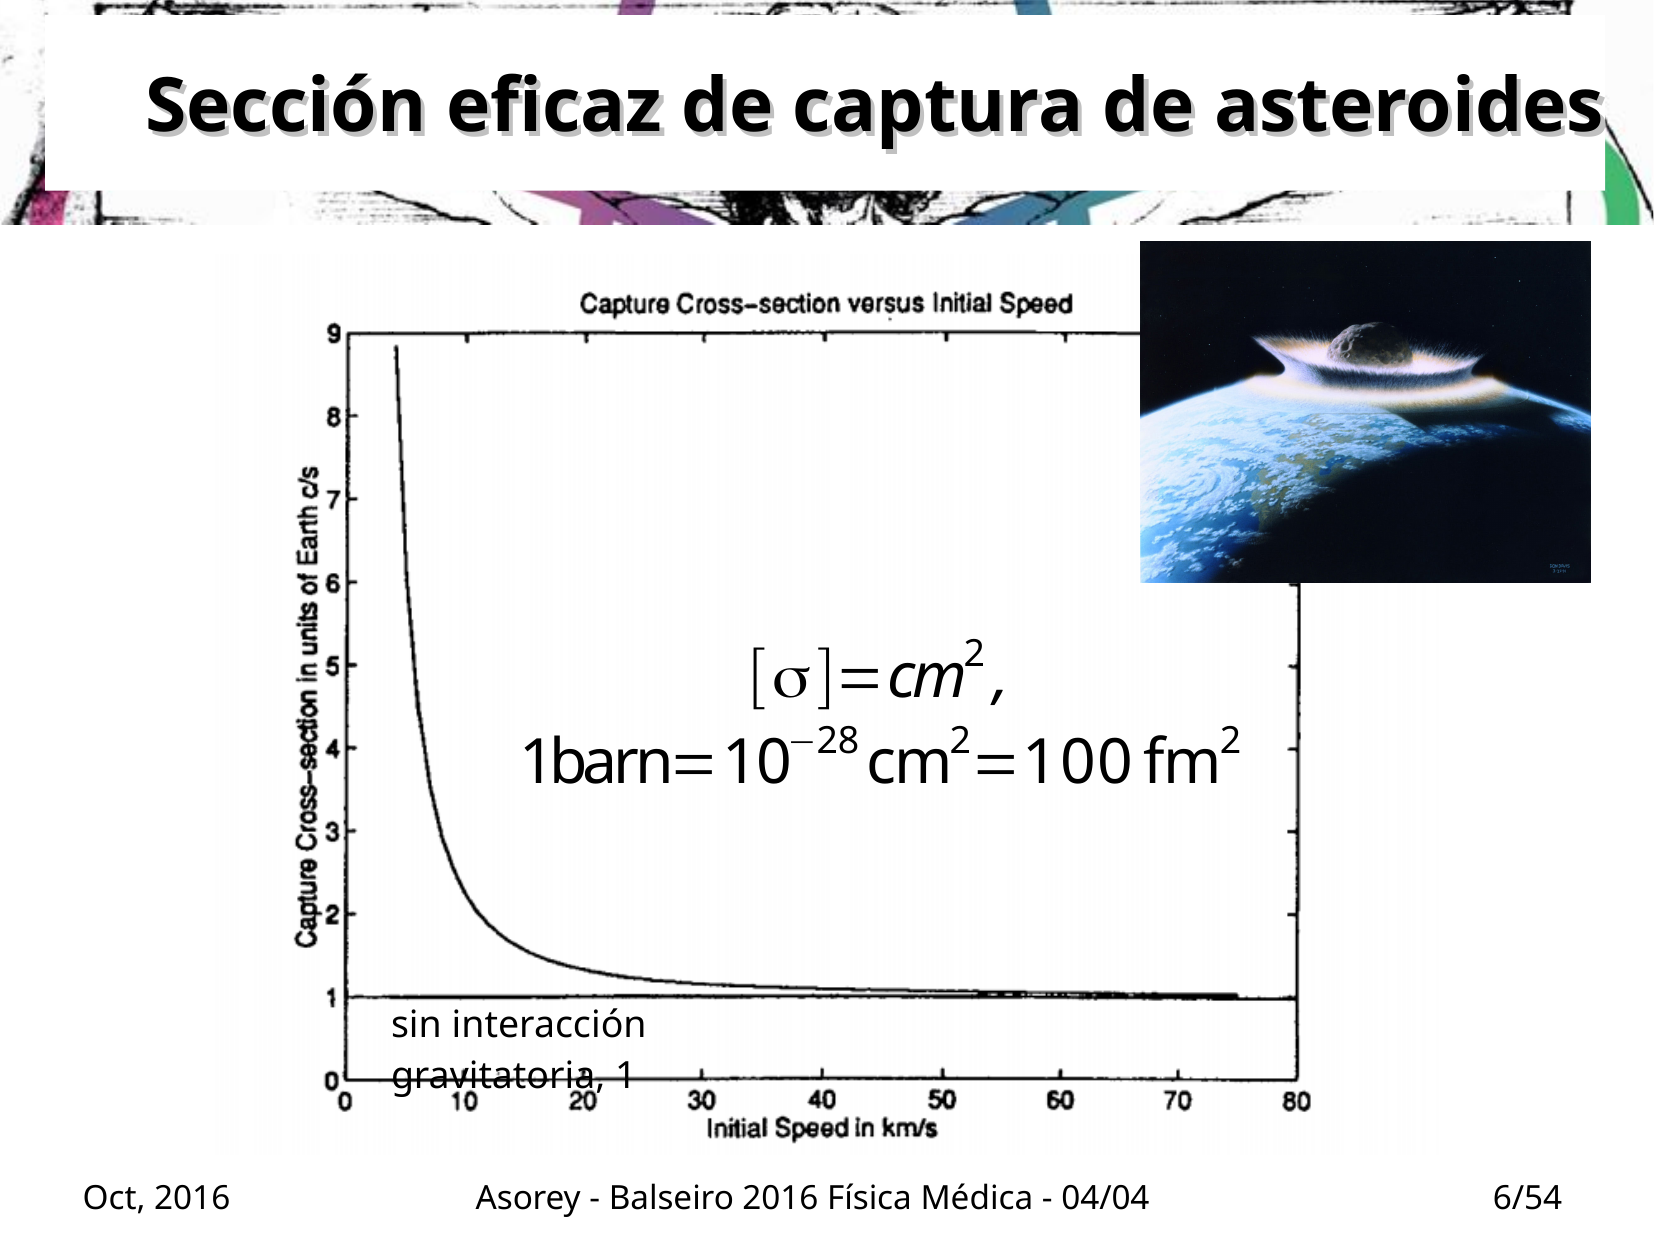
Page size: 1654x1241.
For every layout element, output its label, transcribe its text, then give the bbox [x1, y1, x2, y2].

picture [210, 241, 1591, 1156]
picture [0, 0, 1654, 225]
chart [513, 630, 1246, 800]
text_box sin interacción gravitatoria, 1 [376, 990, 886, 1097]
title Sección eficaz de captura de asteroides [45, 15, 1606, 191]
